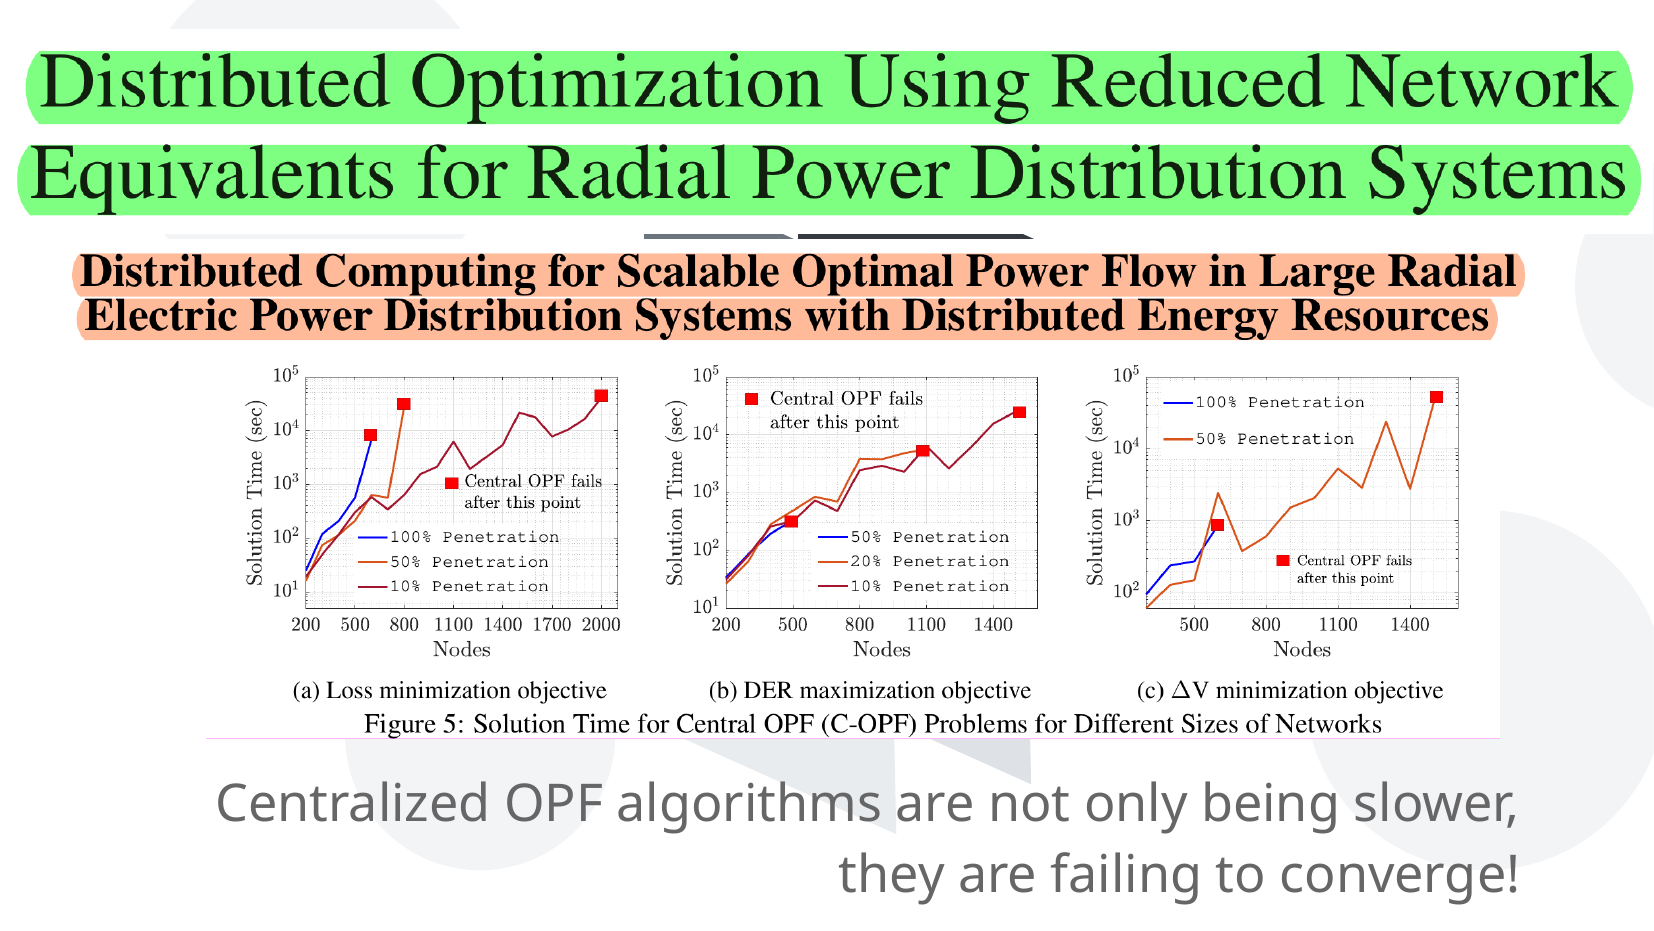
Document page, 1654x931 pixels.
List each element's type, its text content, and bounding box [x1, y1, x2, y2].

picture [0, 29, 1654, 234]
picture [59, 239, 1535, 739]
text_box Centralized OPF algorithms are not only being slower, they are failing to converge! [118, 759, 1536, 916]
